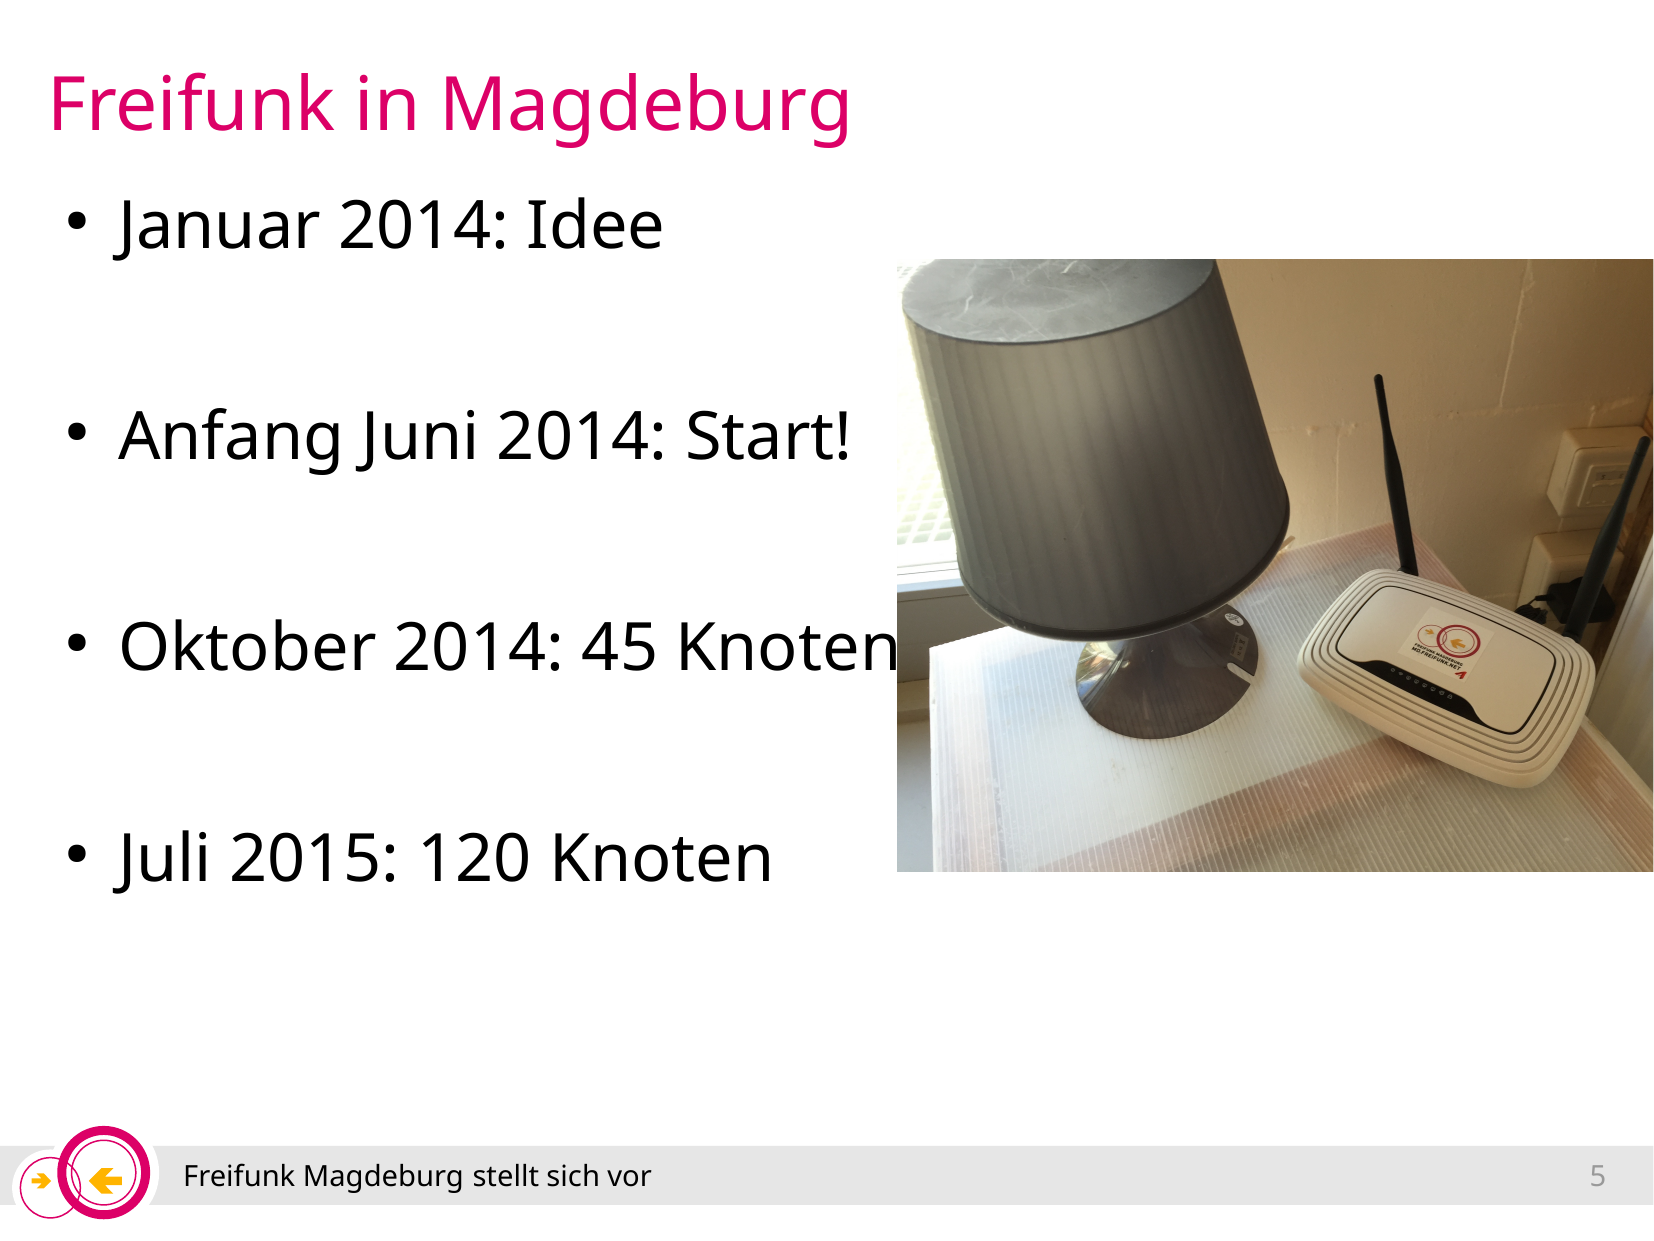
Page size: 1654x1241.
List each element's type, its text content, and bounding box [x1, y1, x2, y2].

list Januar 2014: Idee Anfang Juni 2014: Start! Oktober 2014: 45 Knoten Juli 2015: 120 Knoten [47, 177, 993, 1111]
title Freifunk in Magdeburg [47, 49, 1607, 154]
picture [897, 259, 1654, 872]
